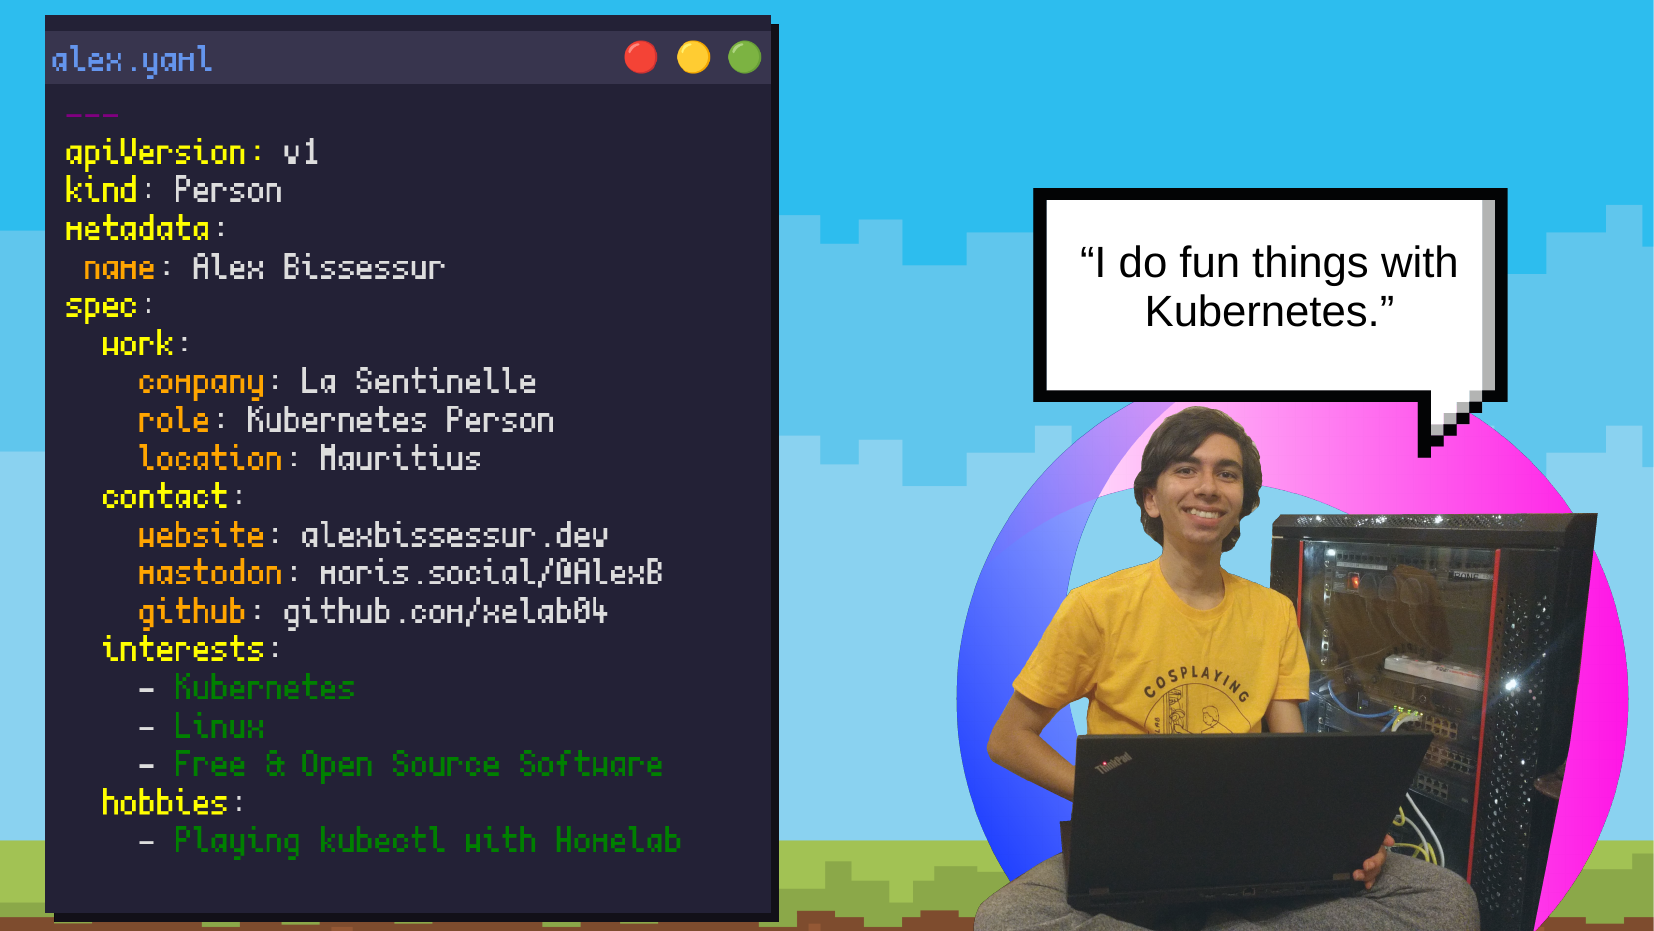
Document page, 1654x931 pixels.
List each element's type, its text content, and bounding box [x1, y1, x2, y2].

text_box “I do fun things with Kubernetes.” [1062, 230, 1477, 379]
picture [0, 0, 1654, 931]
